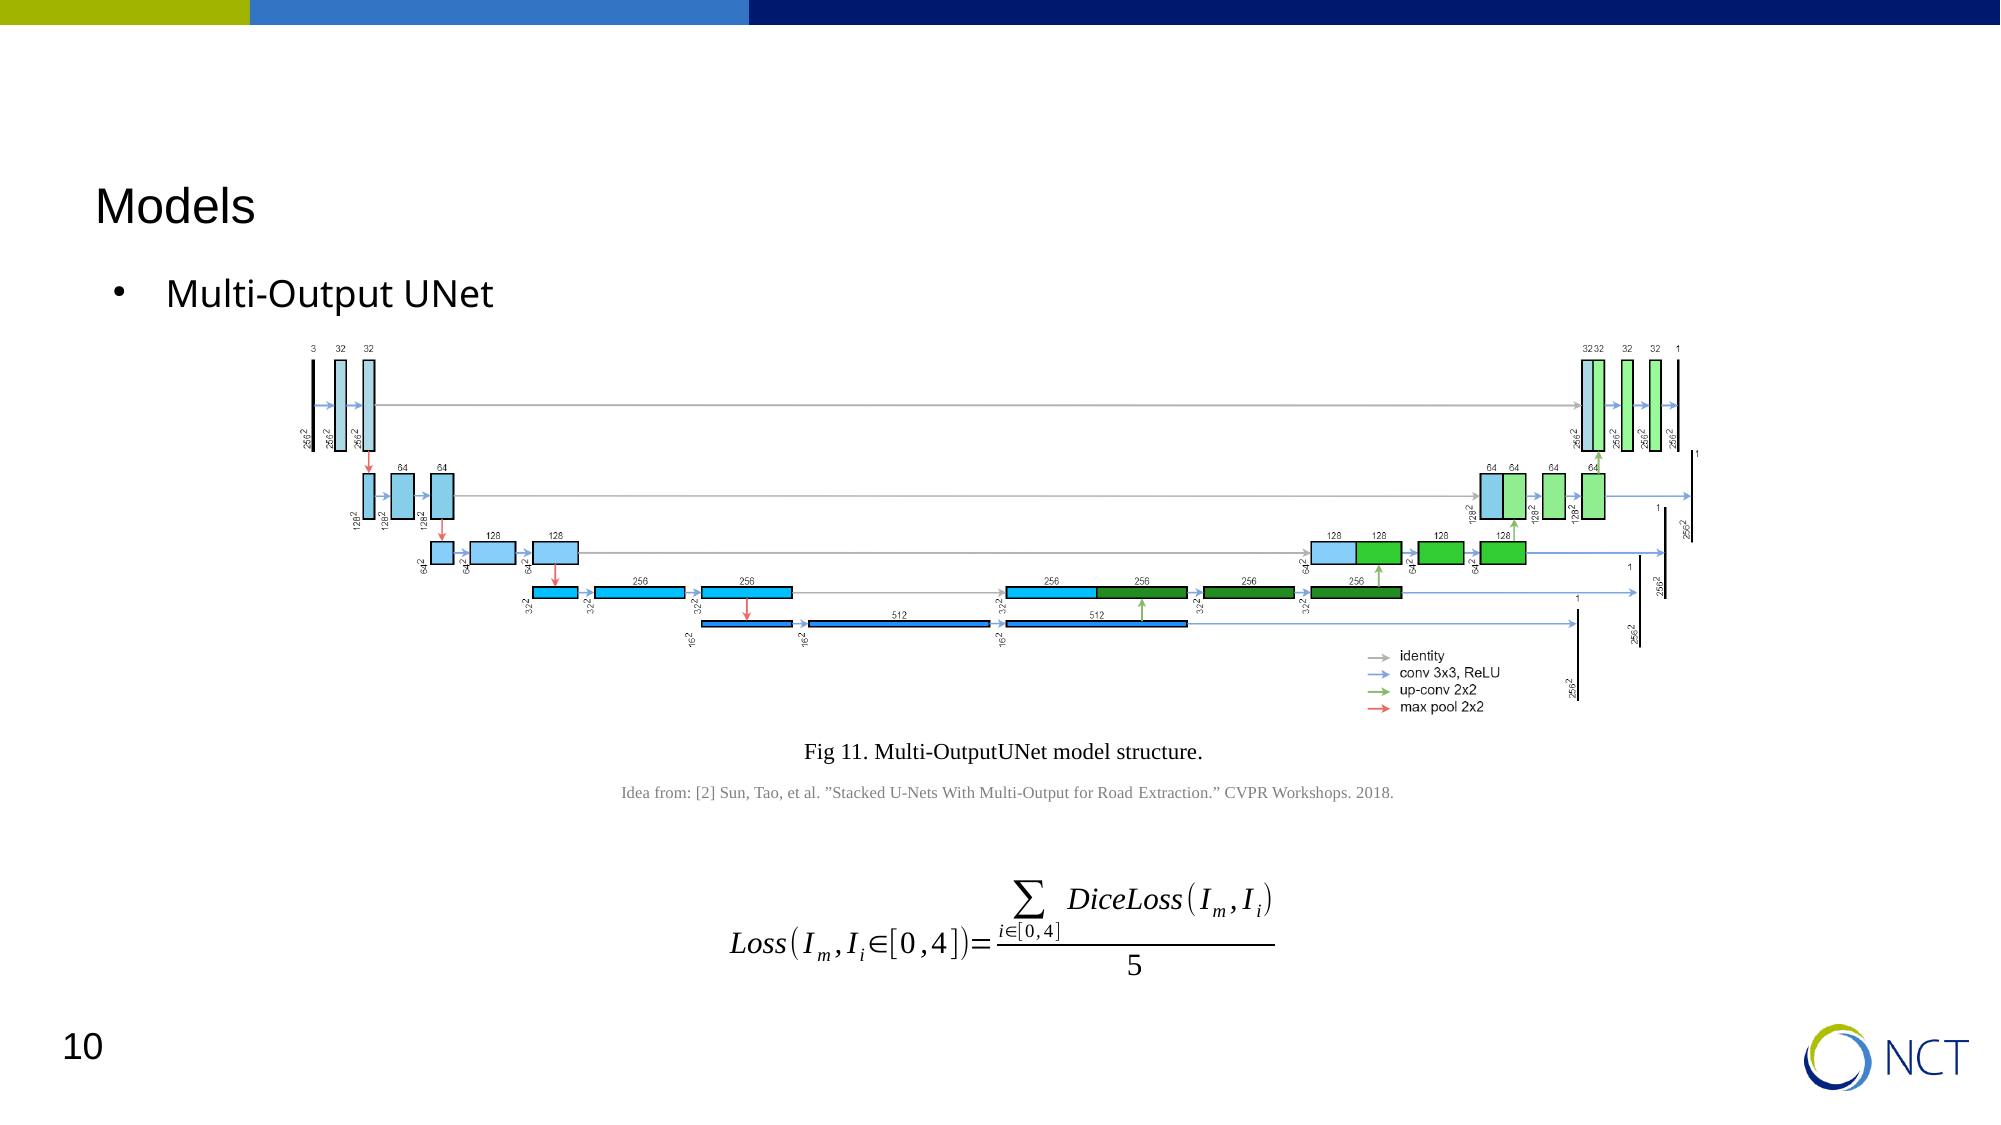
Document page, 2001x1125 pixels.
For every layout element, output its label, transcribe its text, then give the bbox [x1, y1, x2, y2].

list Multi-Output UNet [94, 267, 571, 319]
picture [1804, 1024, 1969, 1091]
chart [722, 878, 1282, 982]
title Models [94, 112, 1886, 300]
text_box Fig 11. Multi-OutputUNet model structure. Idea from: [2] Sun, Tao, et al. ”Stacked U-Nets With Multi-Output for Road Extraction.” CVPR Workshops. 2018. [602, 731, 1426, 828]
picture [296, 342, 1704, 718]
